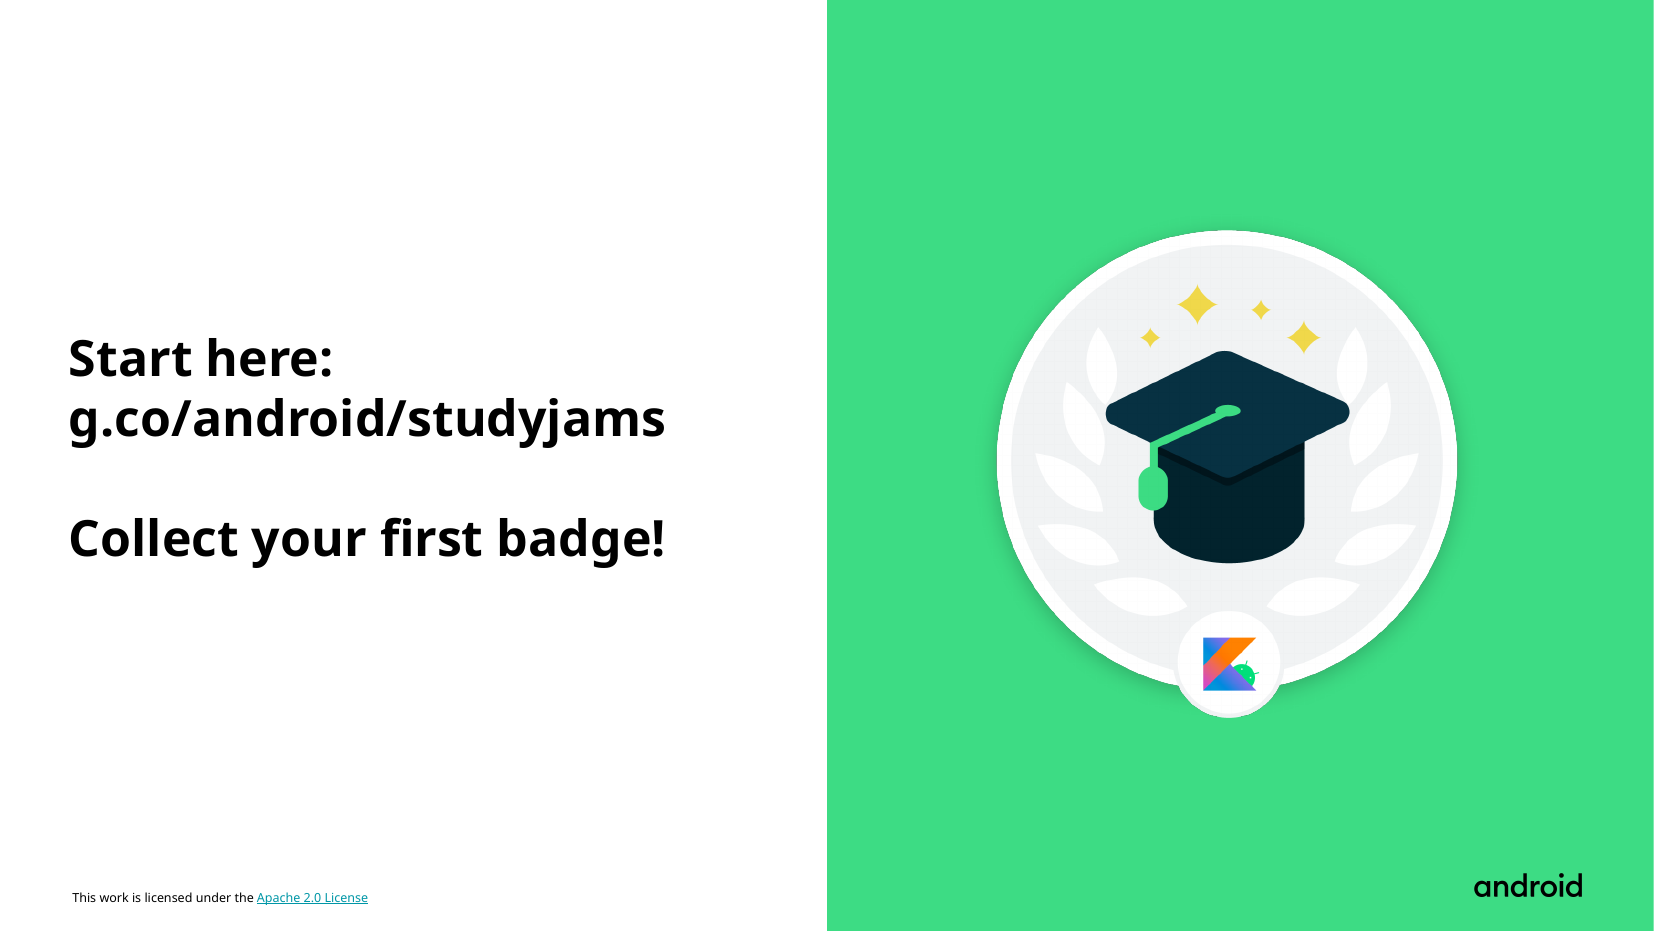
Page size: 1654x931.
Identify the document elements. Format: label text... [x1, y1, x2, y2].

picture [1485, 872, 1536, 897]
picture [940, 174, 1513, 747]
text_box Start here: g.co/android/studyjams Collect your first badge! [53, 310, 827, 444]
